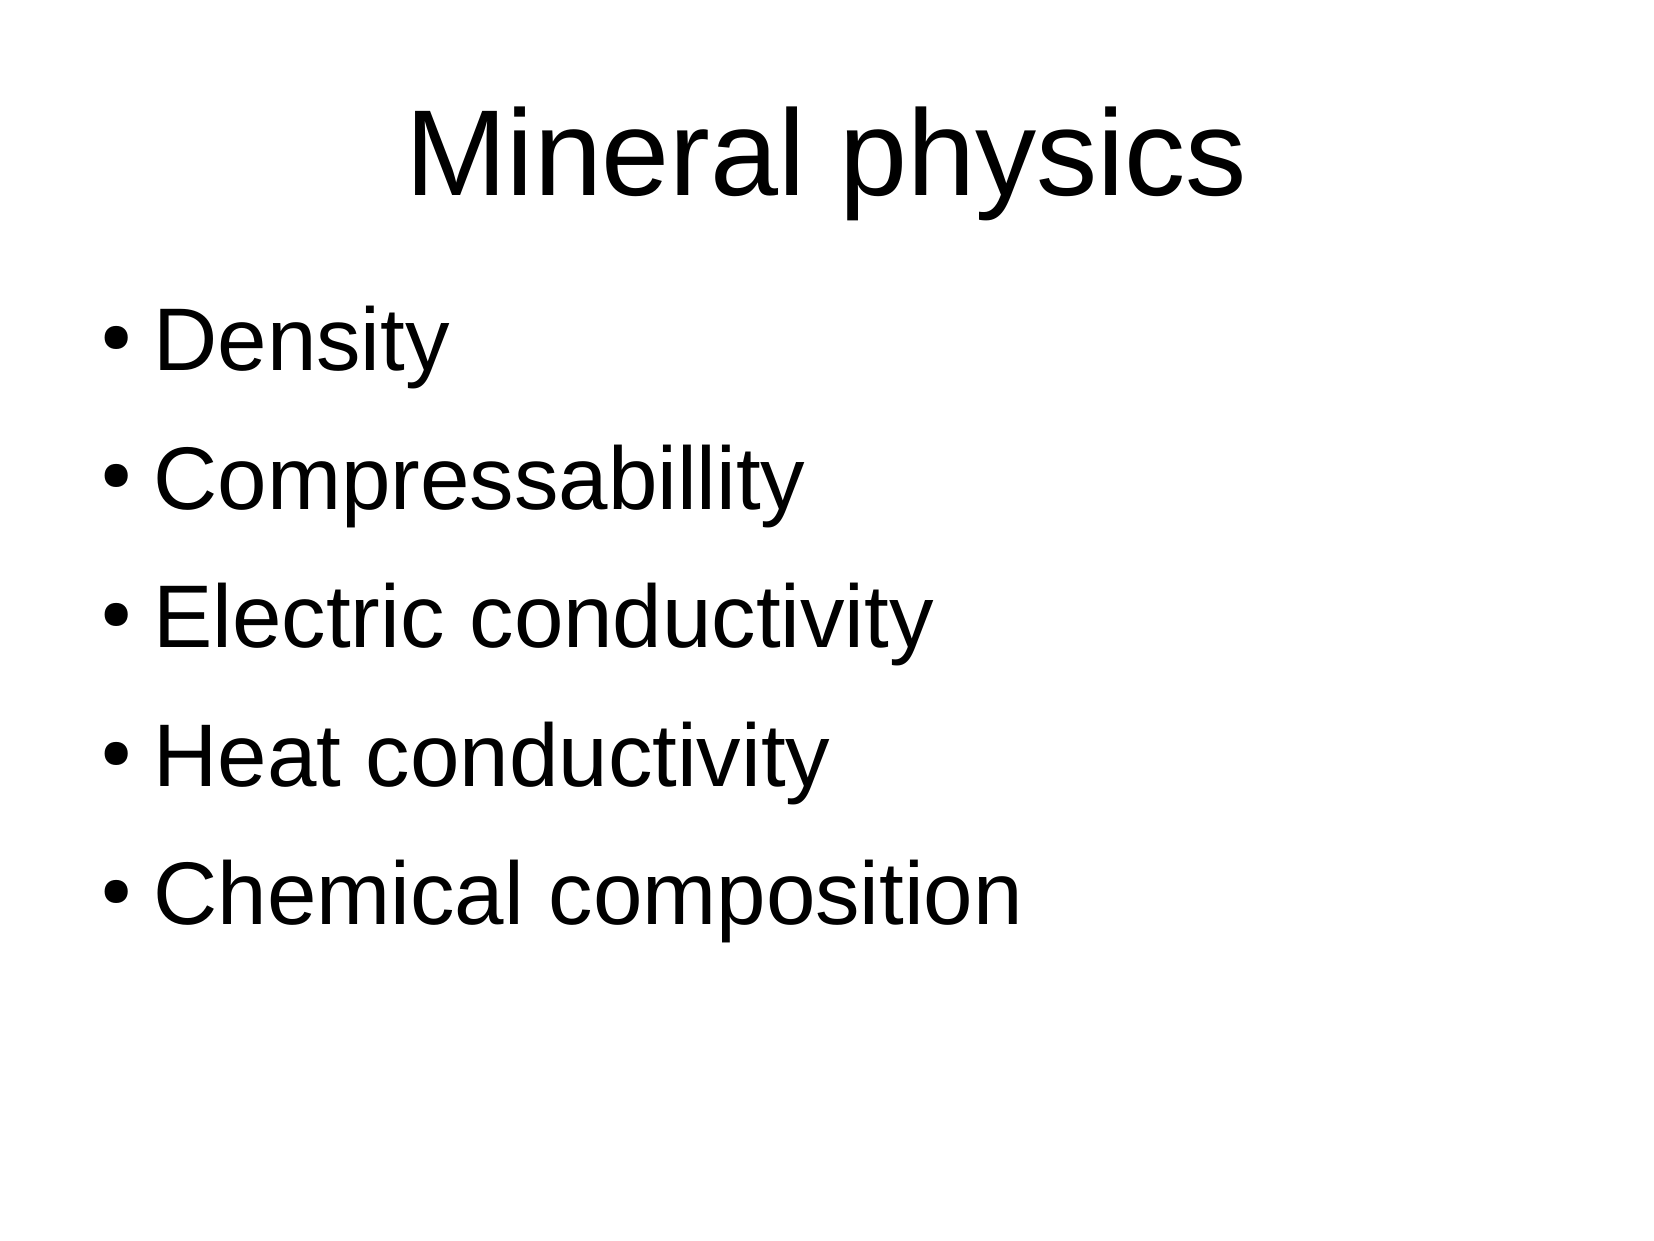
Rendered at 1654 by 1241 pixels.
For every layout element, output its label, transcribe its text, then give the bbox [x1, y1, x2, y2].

list Density Compressabillity Electric conductivity Heat conductivity Chemical composition [82, 290, 1571, 1010]
title Mineral physics [82, 49, 1571, 257]
